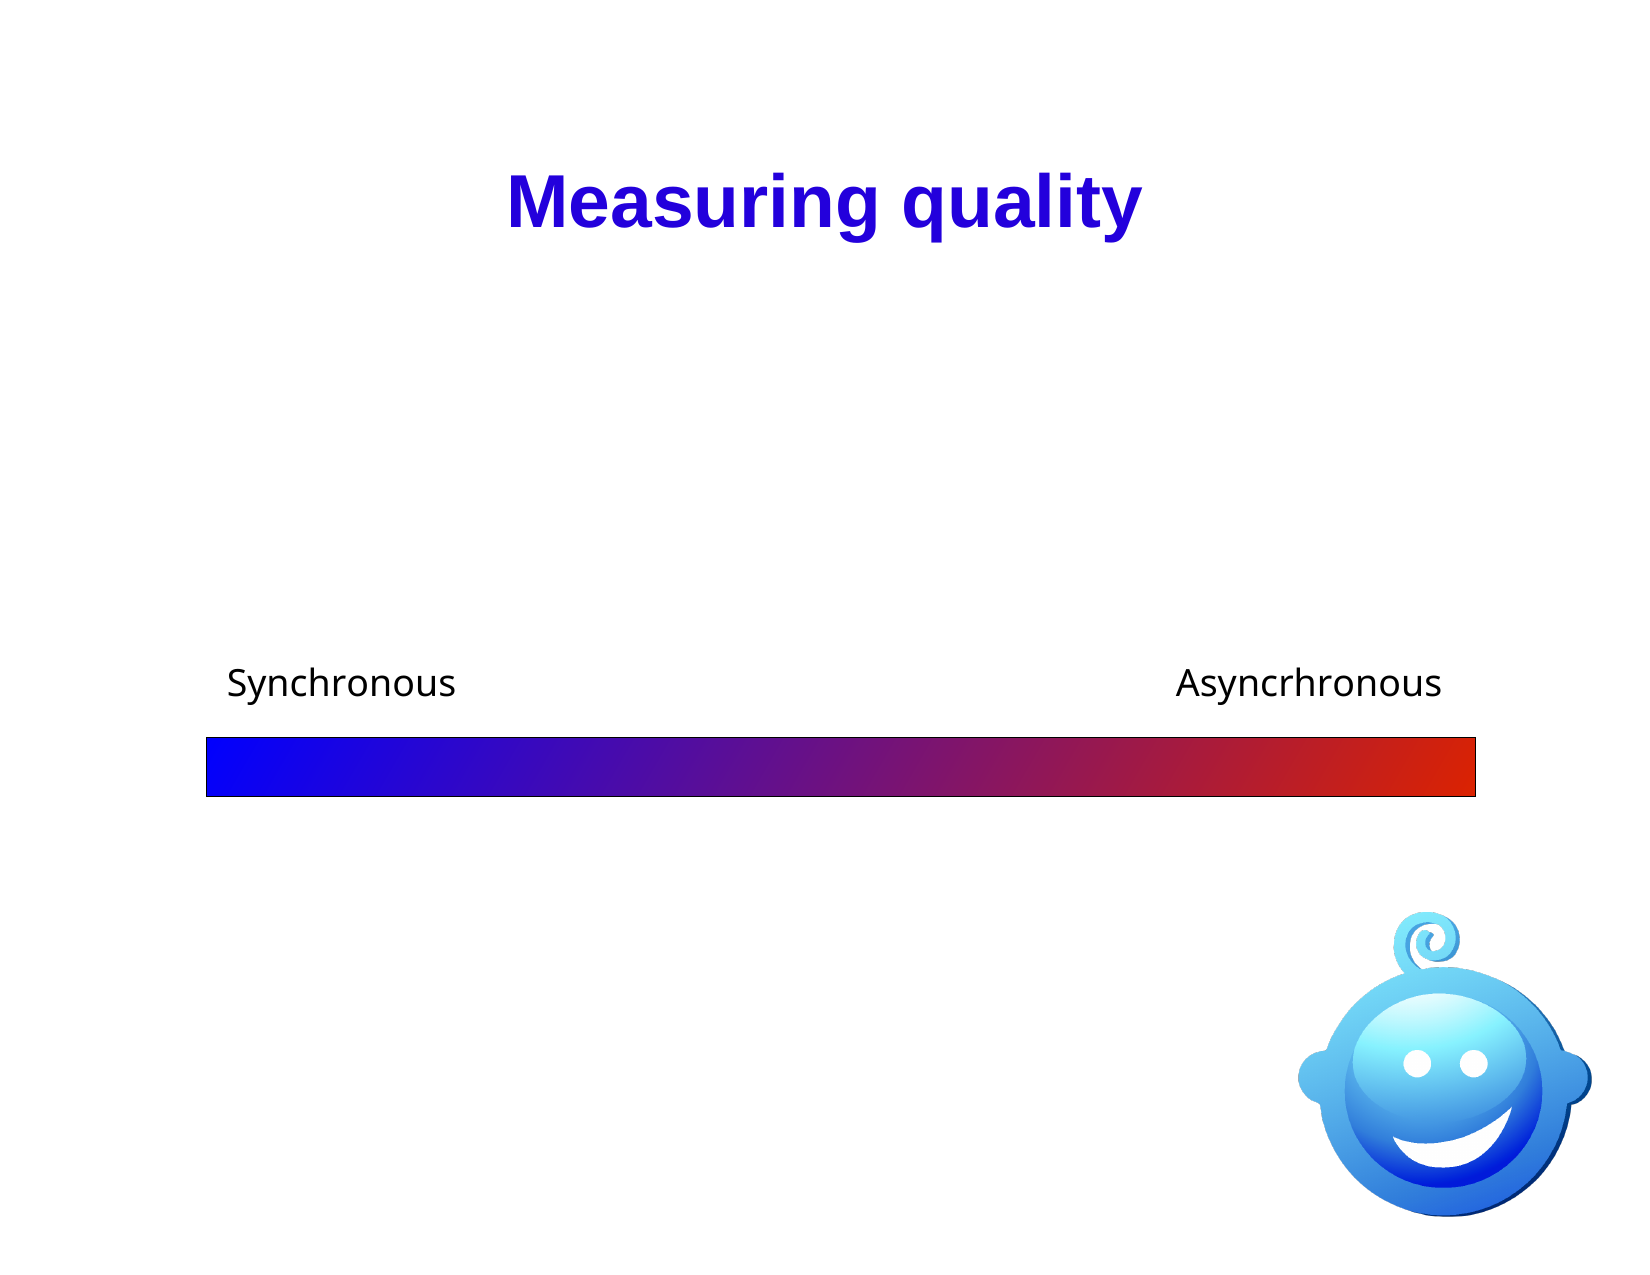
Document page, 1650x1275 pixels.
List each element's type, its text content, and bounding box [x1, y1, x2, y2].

title Measuring quality [135, 104, 1515, 299]
picture [1298, 911, 1592, 1217]
text_box [206, 737, 1476, 797]
text_box Synchronous [212, 649, 482, 723]
text_box Asyncrhronous [1161, 649, 1475, 723]
